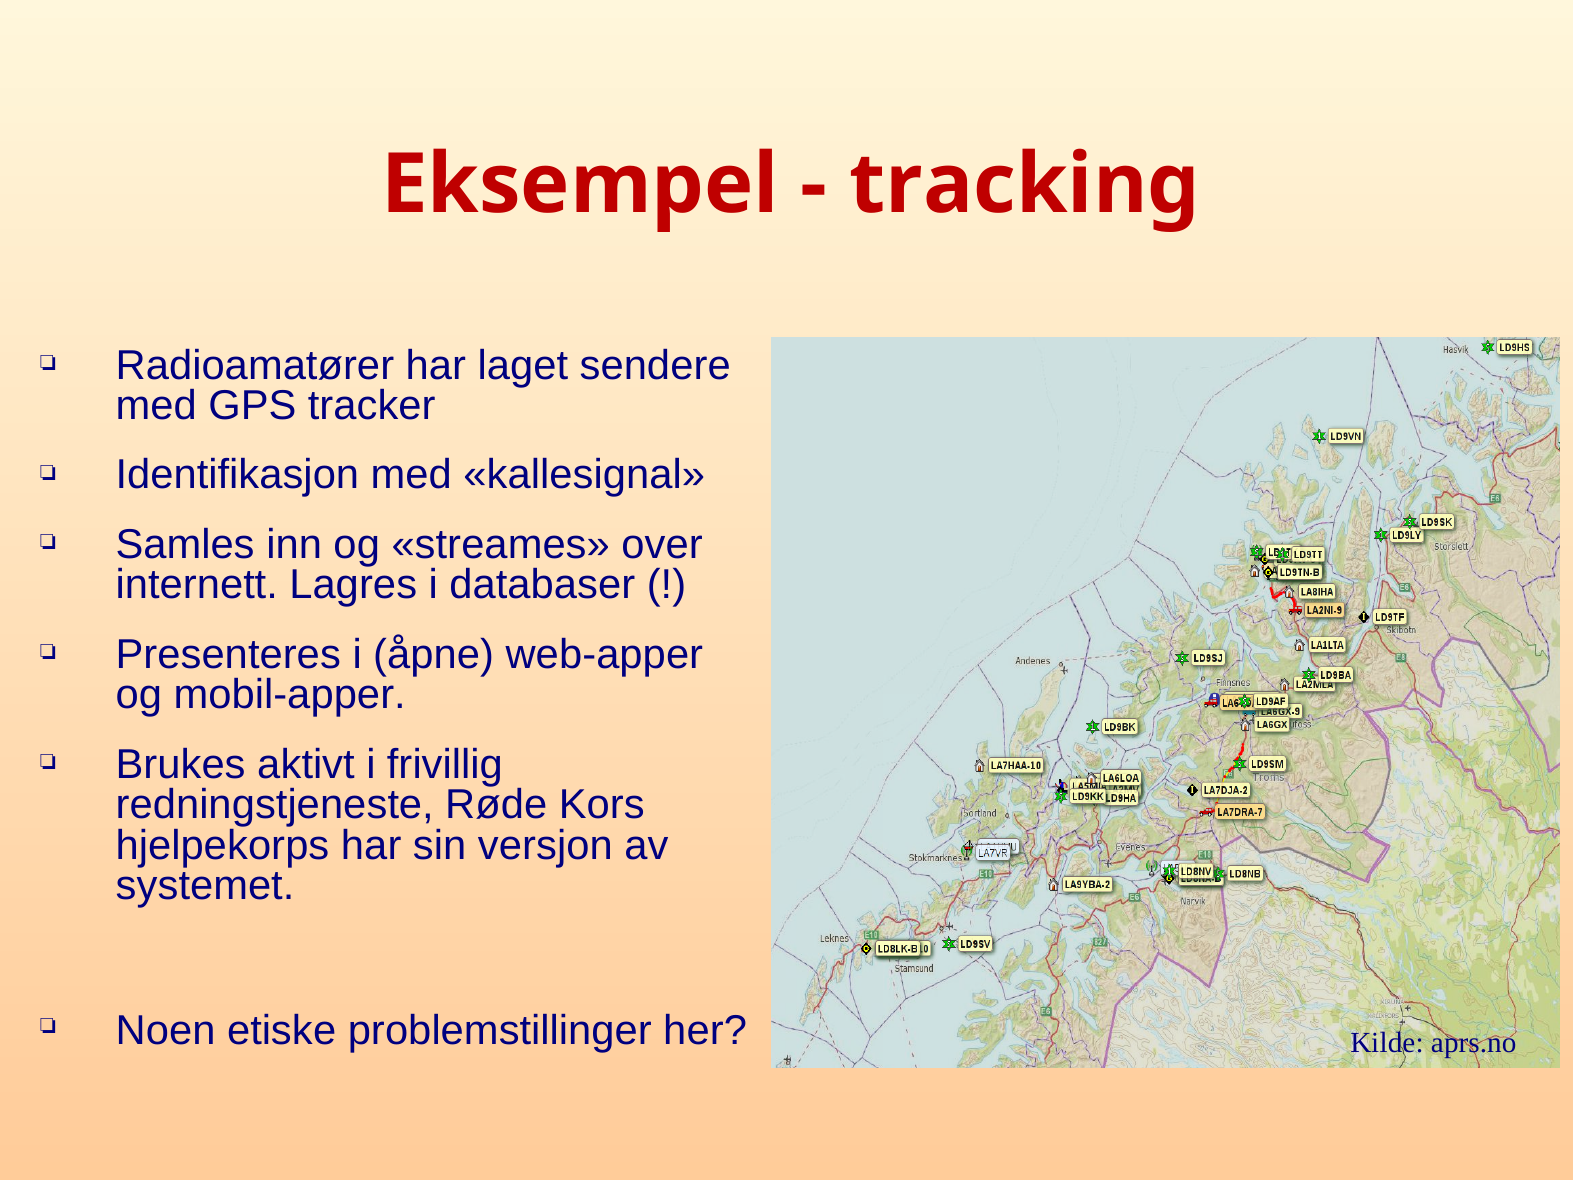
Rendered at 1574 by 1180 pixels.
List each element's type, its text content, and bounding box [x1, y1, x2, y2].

title Eksempel - tracking [39, 54, 1543, 309]
list Radioamatører har laget sendere med GPS tracker Identifikasjon med «kallesignal» Samles inn og «streames» over internett. Lagres i databaser (!) Presenteres i (åpne) web-apper og mobil-apper. Brukes aktivt i frivillig redningstjeneste, Røde Kors hjelpekorps har sin versjon av systemet. Noen etiske problemstillinger her? [40, 346, 750, 1180]
picture [771, 337, 1560, 1068]
text_box Kilde: aprs.no [1335, 1023, 1533, 1071]
